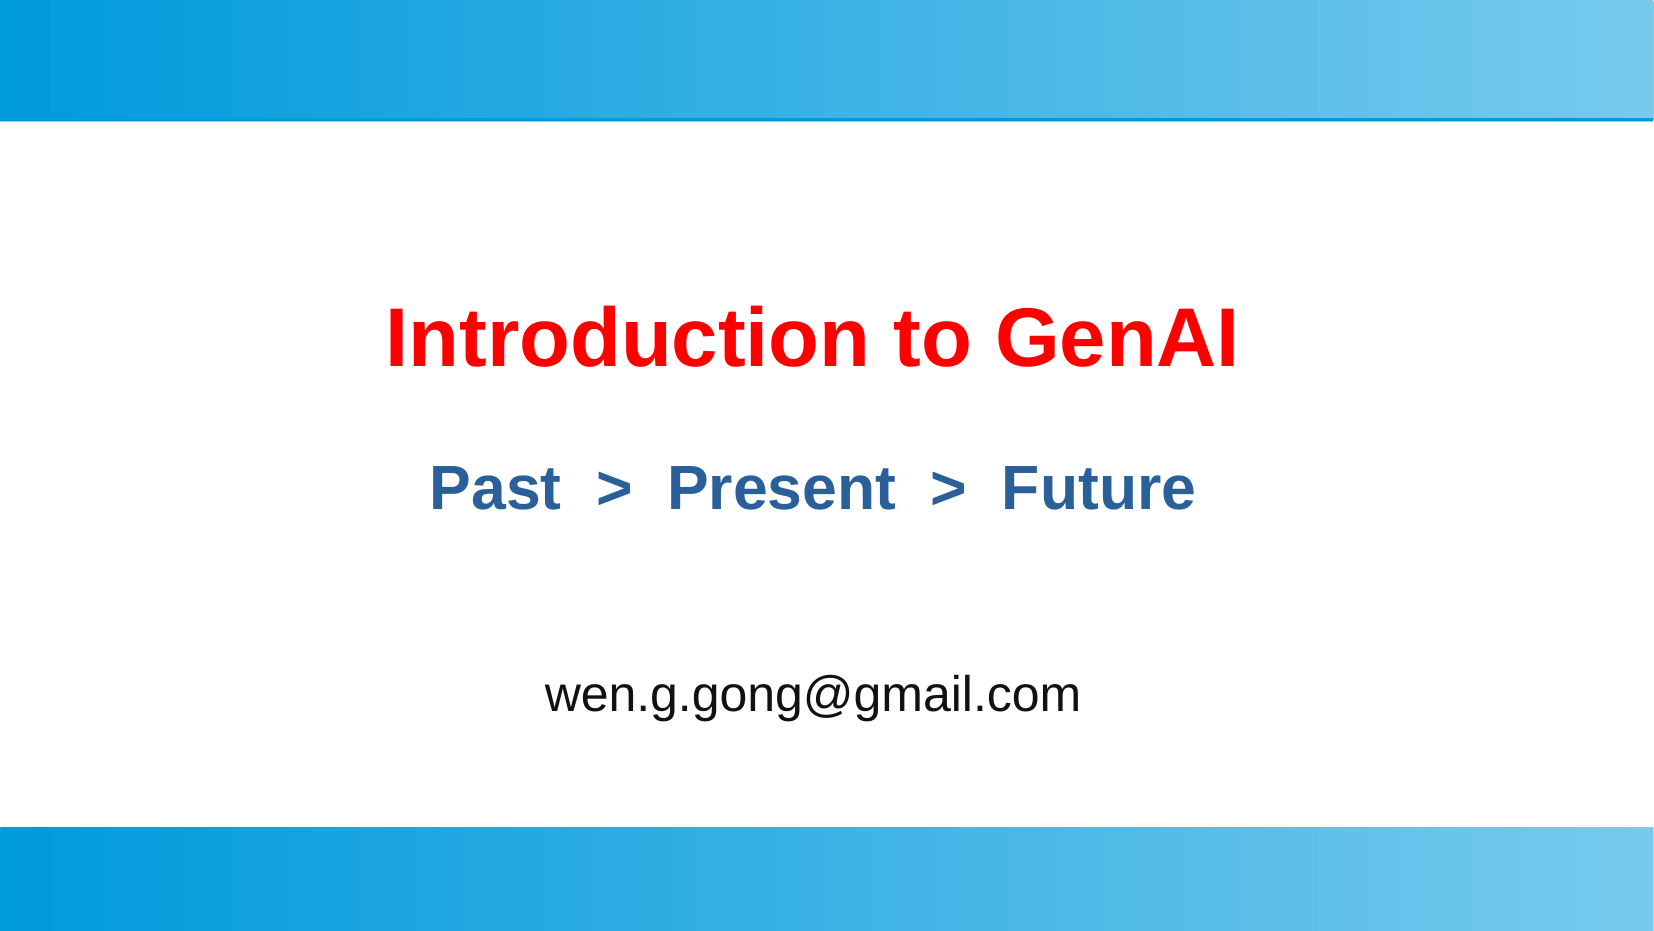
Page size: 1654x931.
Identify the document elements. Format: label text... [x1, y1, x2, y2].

title Introduction to GenAI [75, 262, 1552, 412]
title Past > Present > Future [75, 412, 1552, 563]
title wen.g.gong@gmail.com [75, 637, 1552, 751]
